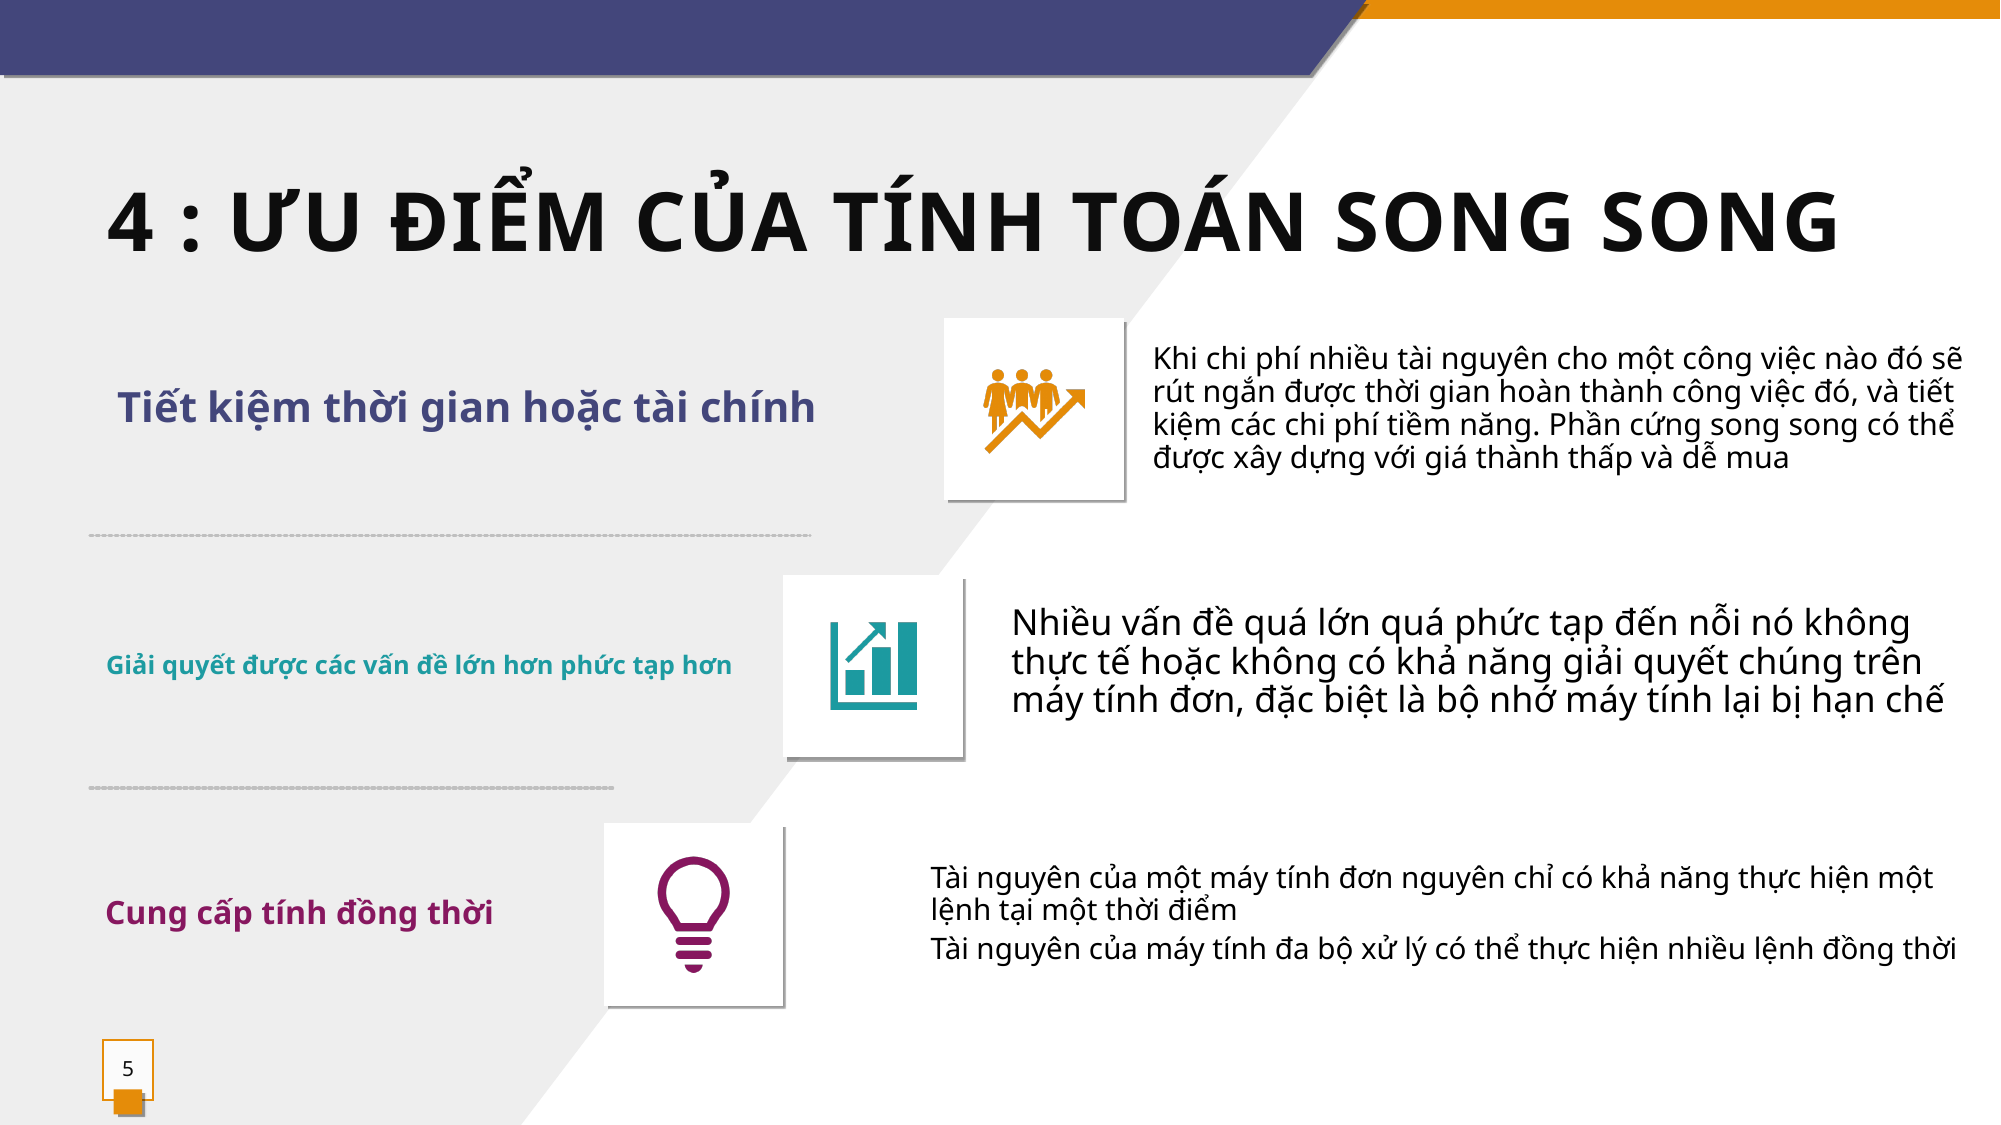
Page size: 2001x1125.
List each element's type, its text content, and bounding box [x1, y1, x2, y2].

list Cung cấp tính đồng thời [90, 879, 576, 950]
list Khi chi phí nhiều tài nguyên cho một công việc nào đó sẽ rút ngắn được thời gian hoàn thành công việc đó, và tiết kiệm các chi phí tiềm năng. Phần cứng song song có thể được xây dựng với giá thành thấp và dễ mua [1137, 333, 1988, 484]
list Nhiều vấn đề quá lớn quá phức tạp đến nỗi nó không thực tế hoặc không có khả năng giải quyết chúng trên máy tính đơn, đặc biệt là bộ nhớ máy tính lại bị hạn chế [996, 587, 1988, 738]
list Giải quyết được các vấn đề lớn hơn phức tạp hơn [90, 631, 751, 701]
text_box [103, 1040, 153, 1115]
list Tiết kiệm thời gian hoặc tài chính [102, 374, 913, 444]
title 4 : Ưu điểm của tính toán song song [92, 162, 1866, 279]
picture [603, 823, 784, 1006]
picture [783, 574, 963, 758]
picture [944, 317, 1124, 501]
list Tài nguyên của một máy tính đơn nguyên chỉ có khả năng thực hiện một lệnh tại một thời điểm Tài nguyên của máy tính đa bộ xử lý có thể thực hiện nhiều lệnh đồng thời [811, 839, 1975, 990]
